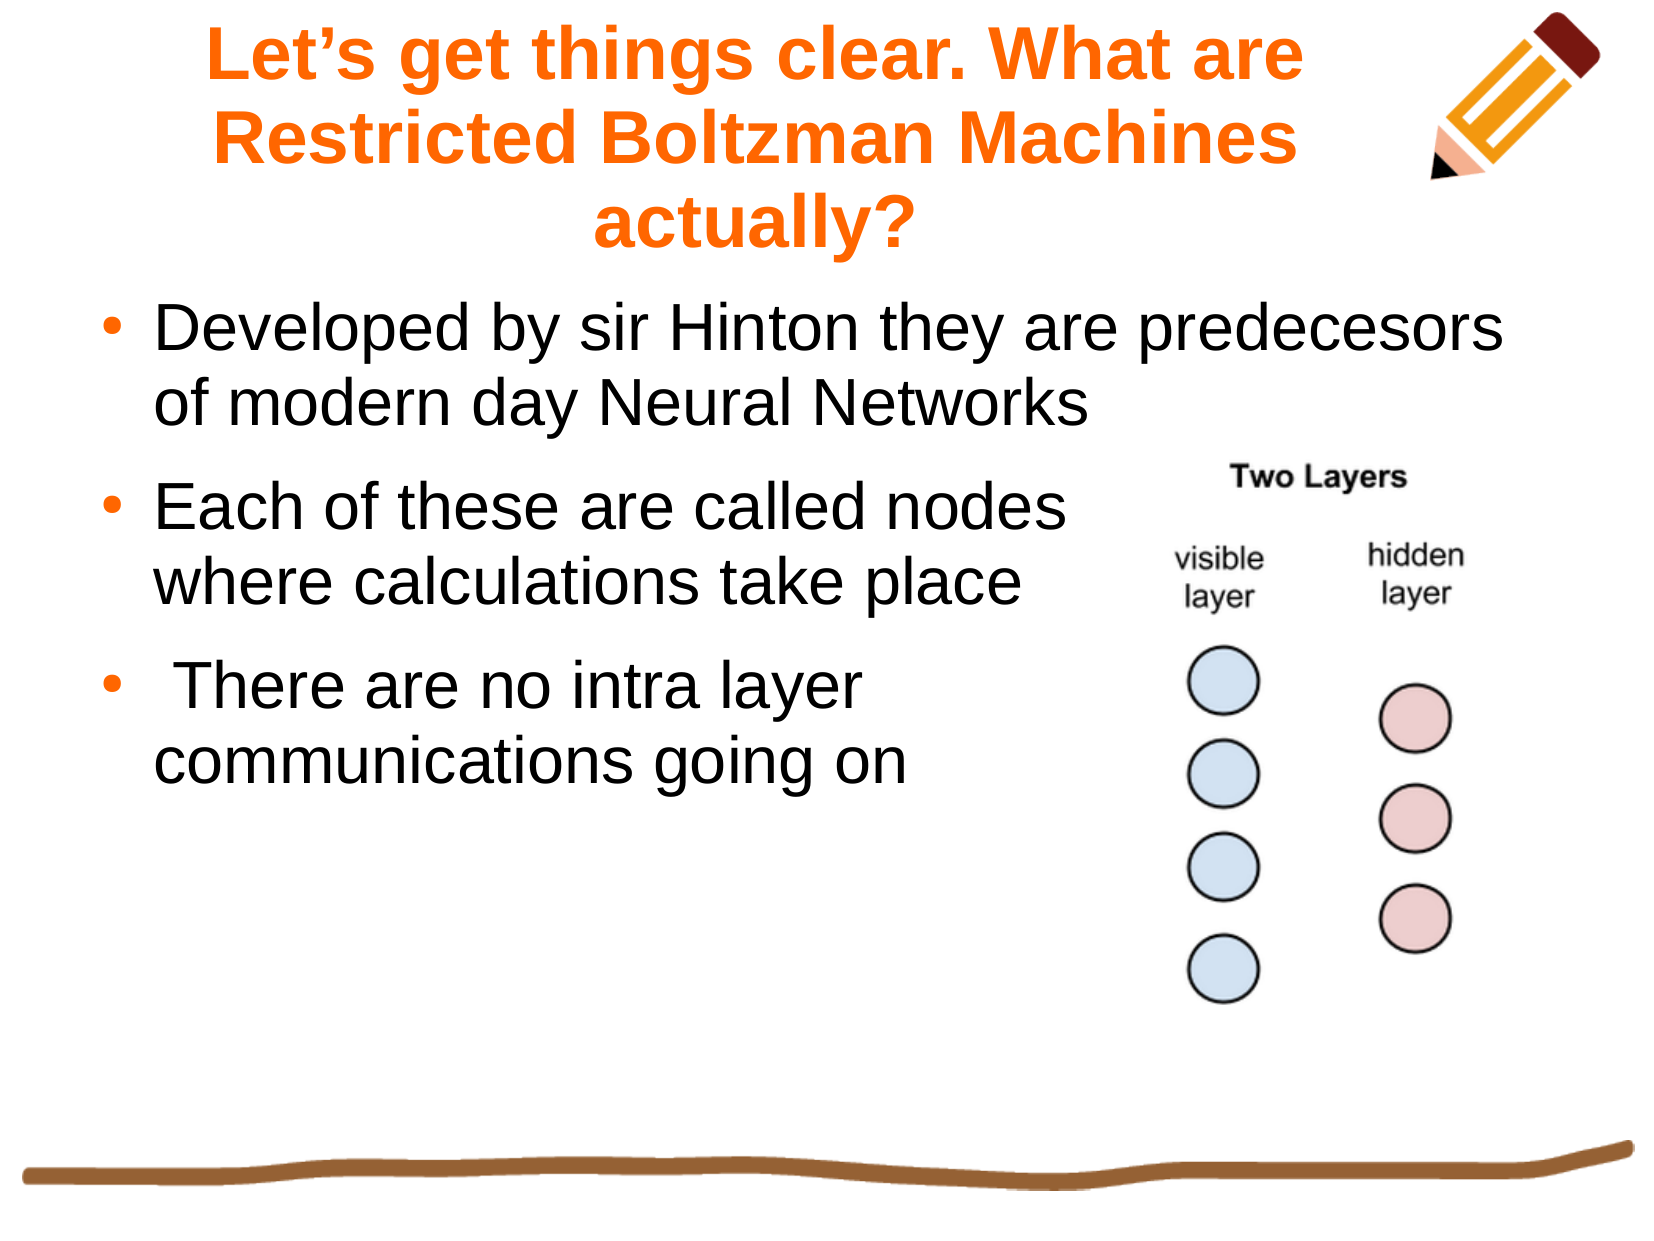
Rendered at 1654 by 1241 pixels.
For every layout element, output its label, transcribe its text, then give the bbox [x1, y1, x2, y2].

picture [22, 1140, 1635, 1191]
picture [1128, 419, 1524, 1052]
title Let’s get things clear. What are Restricted Boltzman Machines actually? [82, 11, 1430, 264]
list Developed by sir Hinton they are predecesors of modern day Neural Networks Each of these are called nodes where calculations take place There are no intra layer communications going on [82, 290, 1571, 1122]
picture [1430, 12, 1601, 181]
